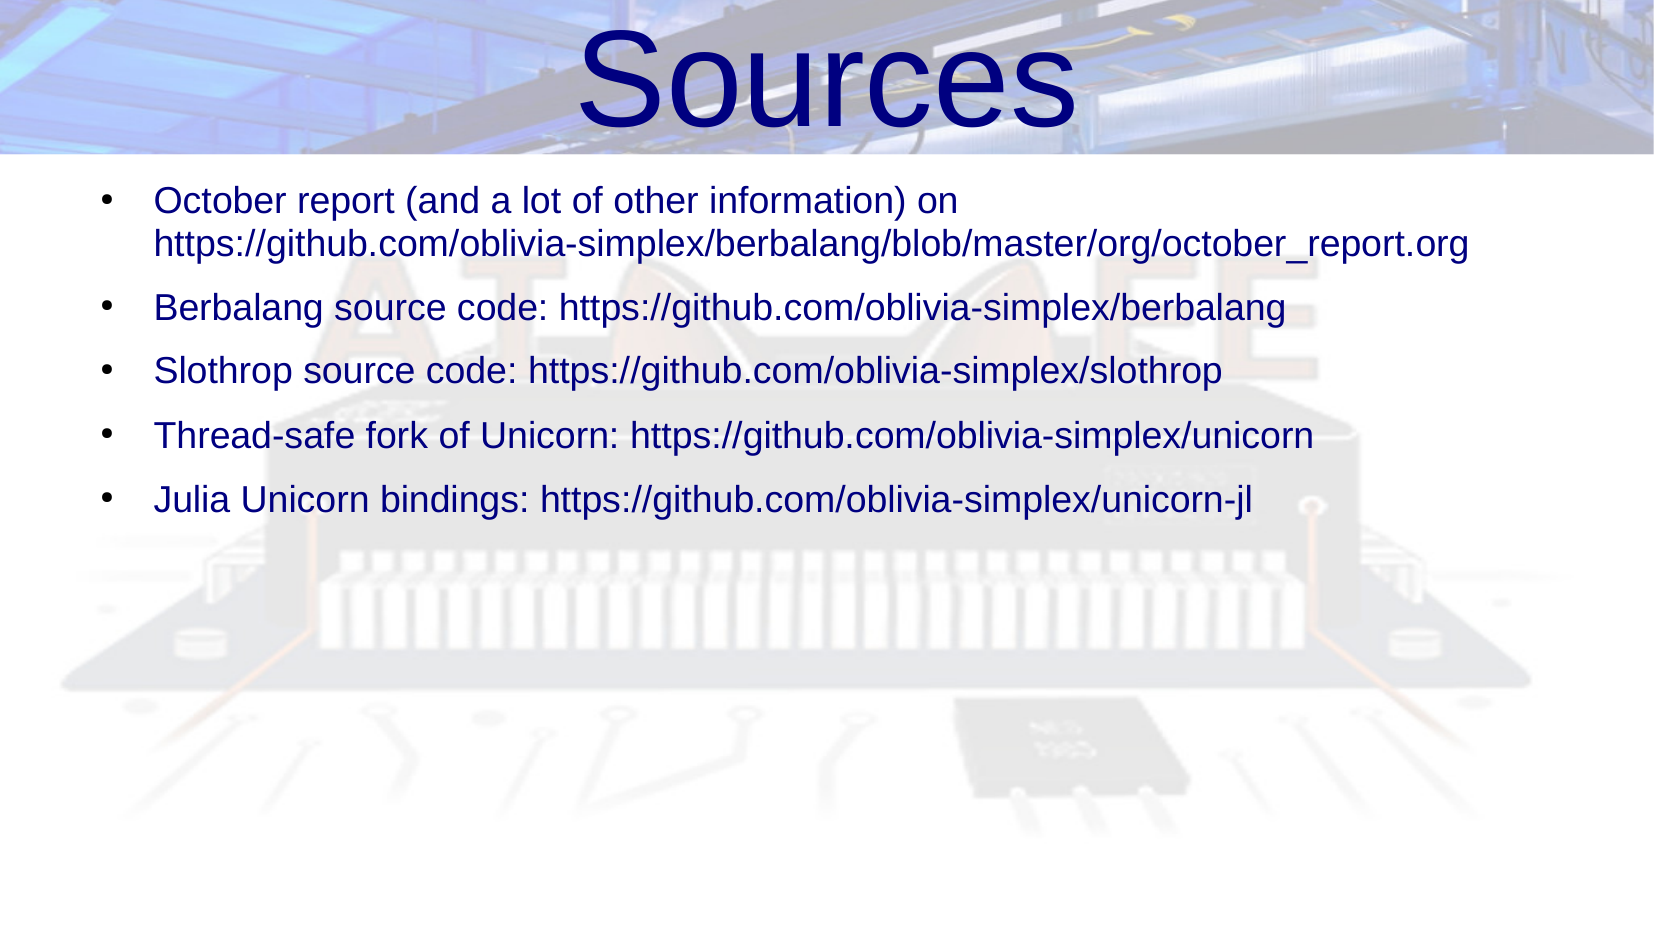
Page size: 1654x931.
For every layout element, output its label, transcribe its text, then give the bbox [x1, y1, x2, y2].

title Sources [82, 37, 1571, 121]
picture [0, 0, 1654, 931]
list October report (and a lot of other information) on https://github.com/oblivia-simplex/berbalang/blob/master/org/october_report.org Berbalang source code: https://github.com/oblivia-simplex/berbalang Slothrop source code: https://github.com/oblivia-simplex/slothrop Thread-safe fork of Unicorn: https://github.com/oblivia-simplex/unicorn Julia Unicorn bindings: https://github.com/oblivia-simplex/unicorn-jl [82, 180, 1538, 811]
